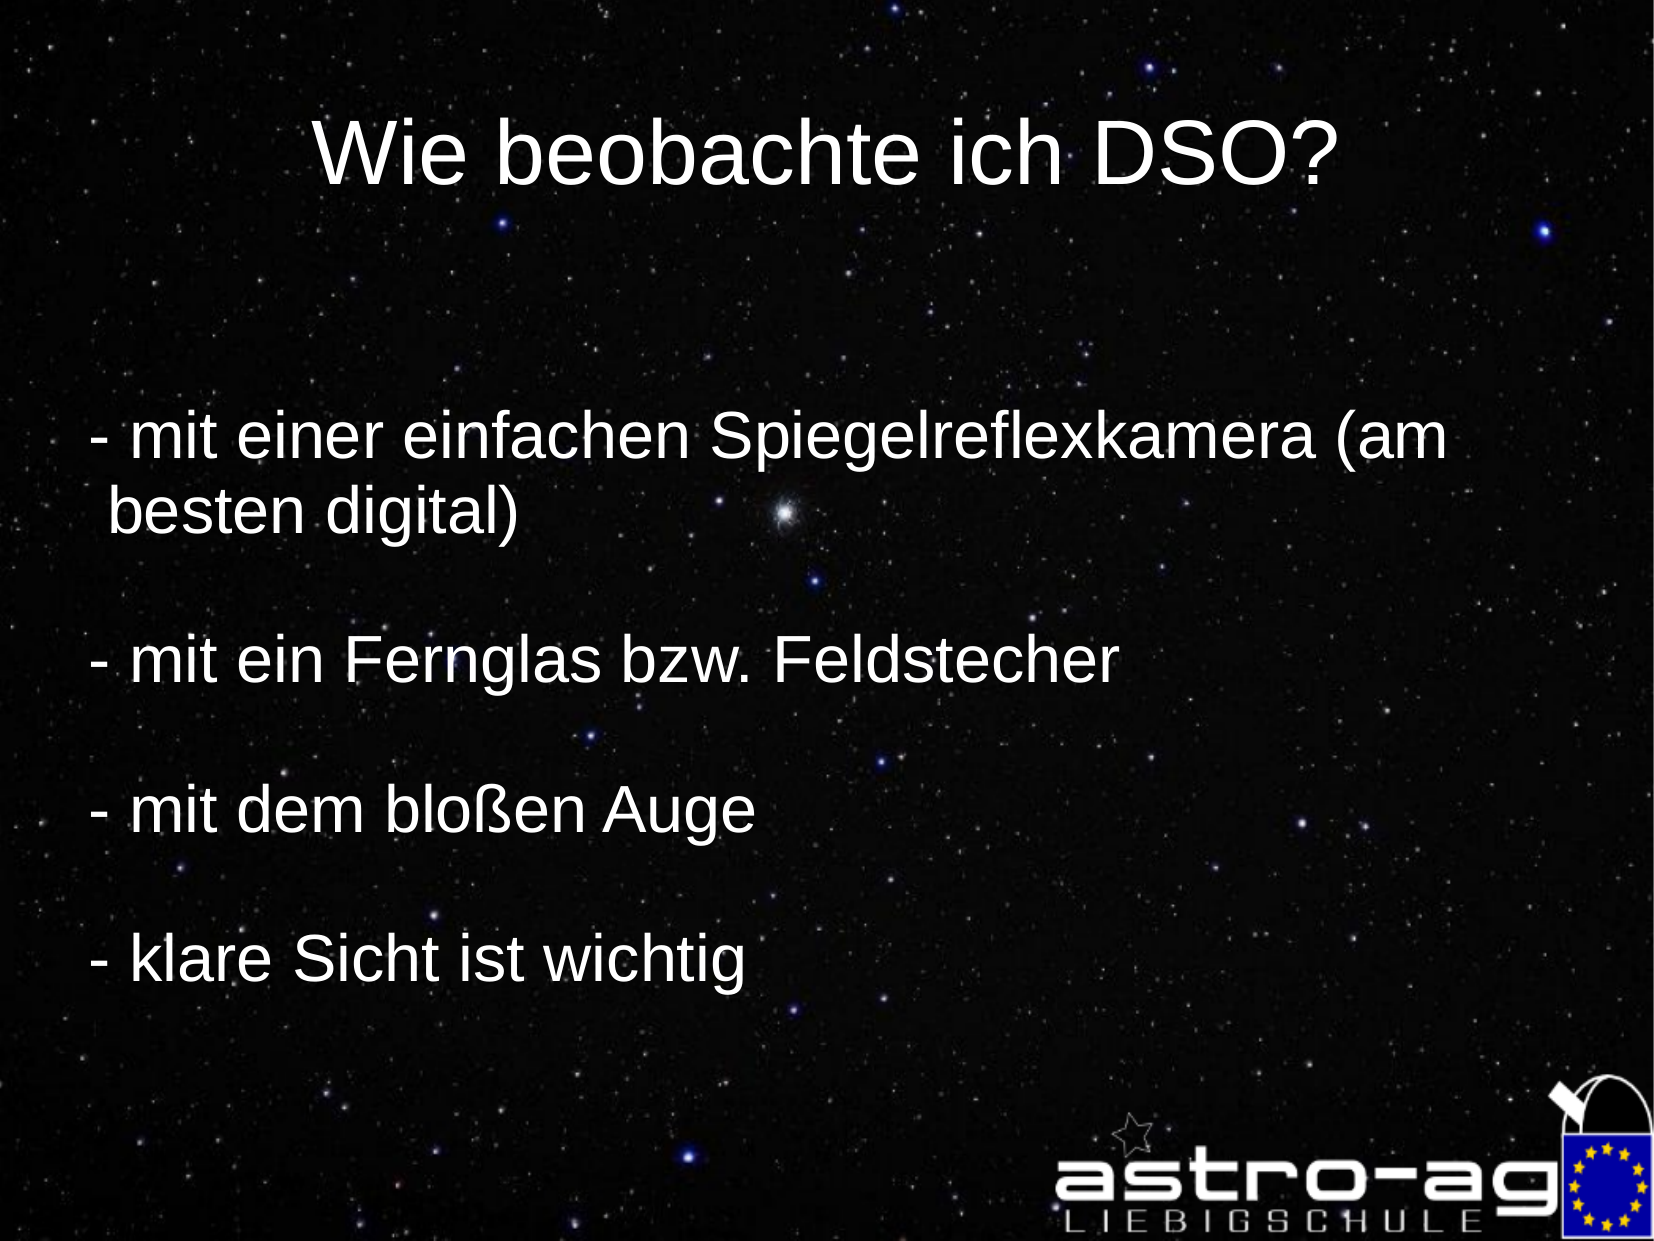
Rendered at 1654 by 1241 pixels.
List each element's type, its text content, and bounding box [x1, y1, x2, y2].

picture [0, 0, 1654, 1241]
title Wie beobachte ich DSO? [82, 56, 1571, 250]
subtitle - mit einer einfachen Spiegelreflexkamera (am besten digital) - mit ein Fernglas bzw. Feldstecher - mit dem bloßen Auge - klare Sicht ist wichtig [88, 295, 1577, 1100]
